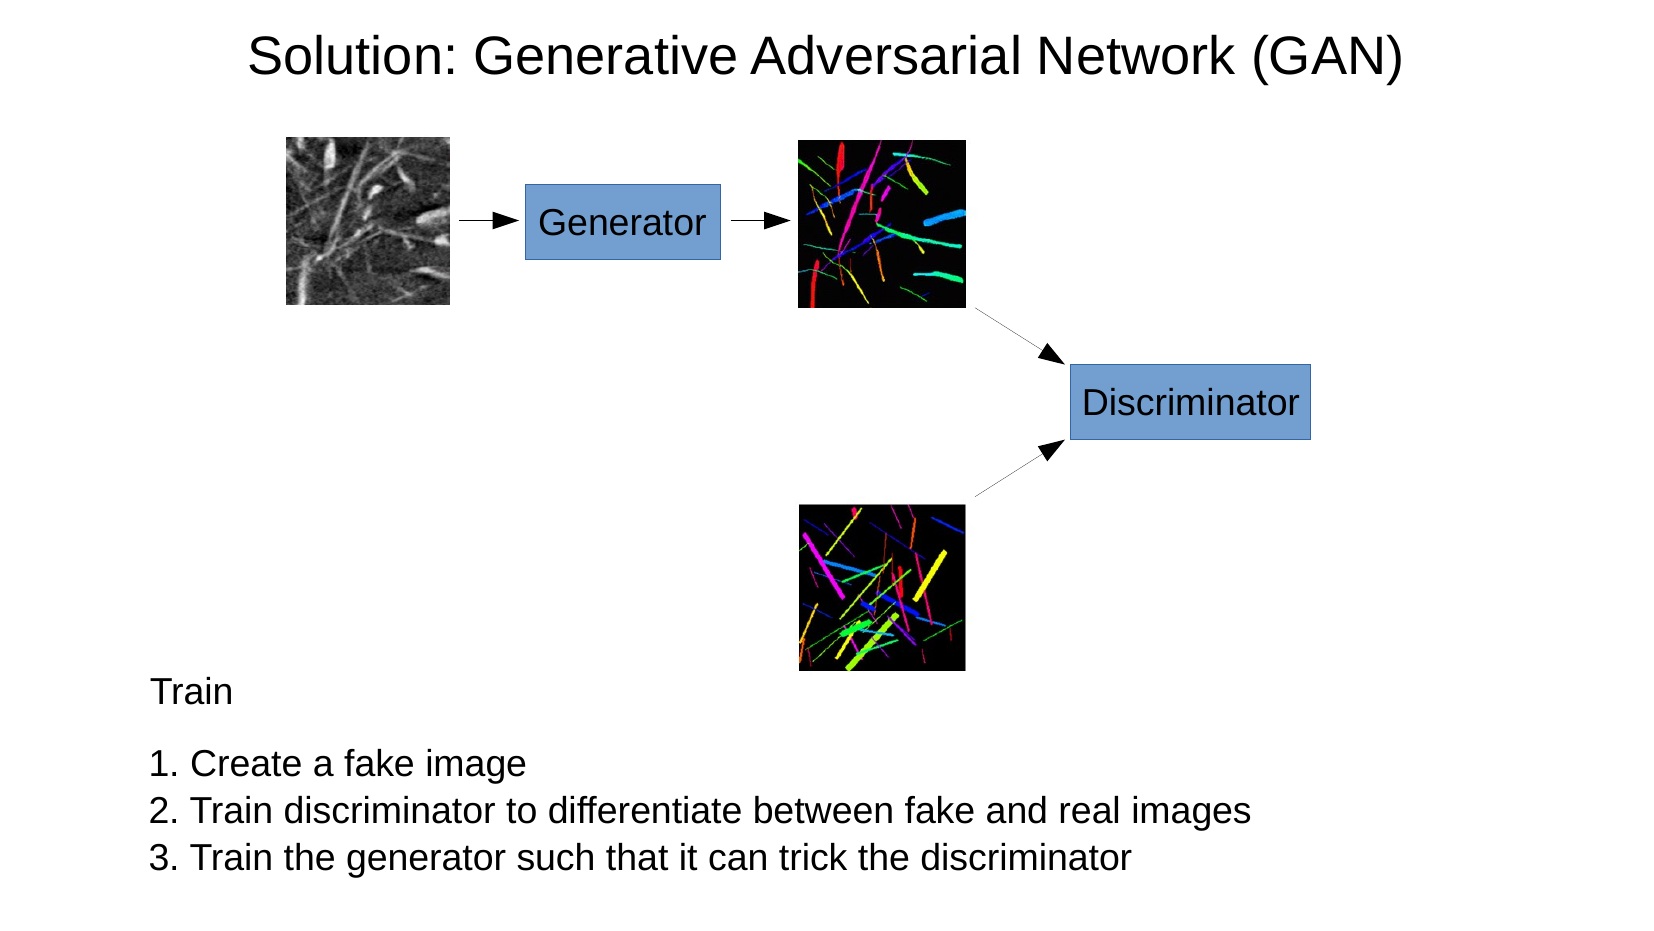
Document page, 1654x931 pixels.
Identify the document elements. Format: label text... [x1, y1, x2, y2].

text_box Train [135, 663, 249, 721]
text_box Solution: Generative Adversarial Network (GAN) [0, 17, 1654, 94]
picture [798, 133, 1077, 308]
text_box 2. Train discriminator to differentiate between fake and real images [133, 782, 1268, 840]
text_box Generator [525, 184, 721, 260]
picture [270, 130, 451, 305]
text_box 3. Train the generator such that it can trick the discriminator [133, 829, 1148, 887]
text_box 1. Create a fake image [133, 735, 543, 782]
picture [795, 496, 976, 677]
text_box Discriminator [1070, 364, 1311, 440]
